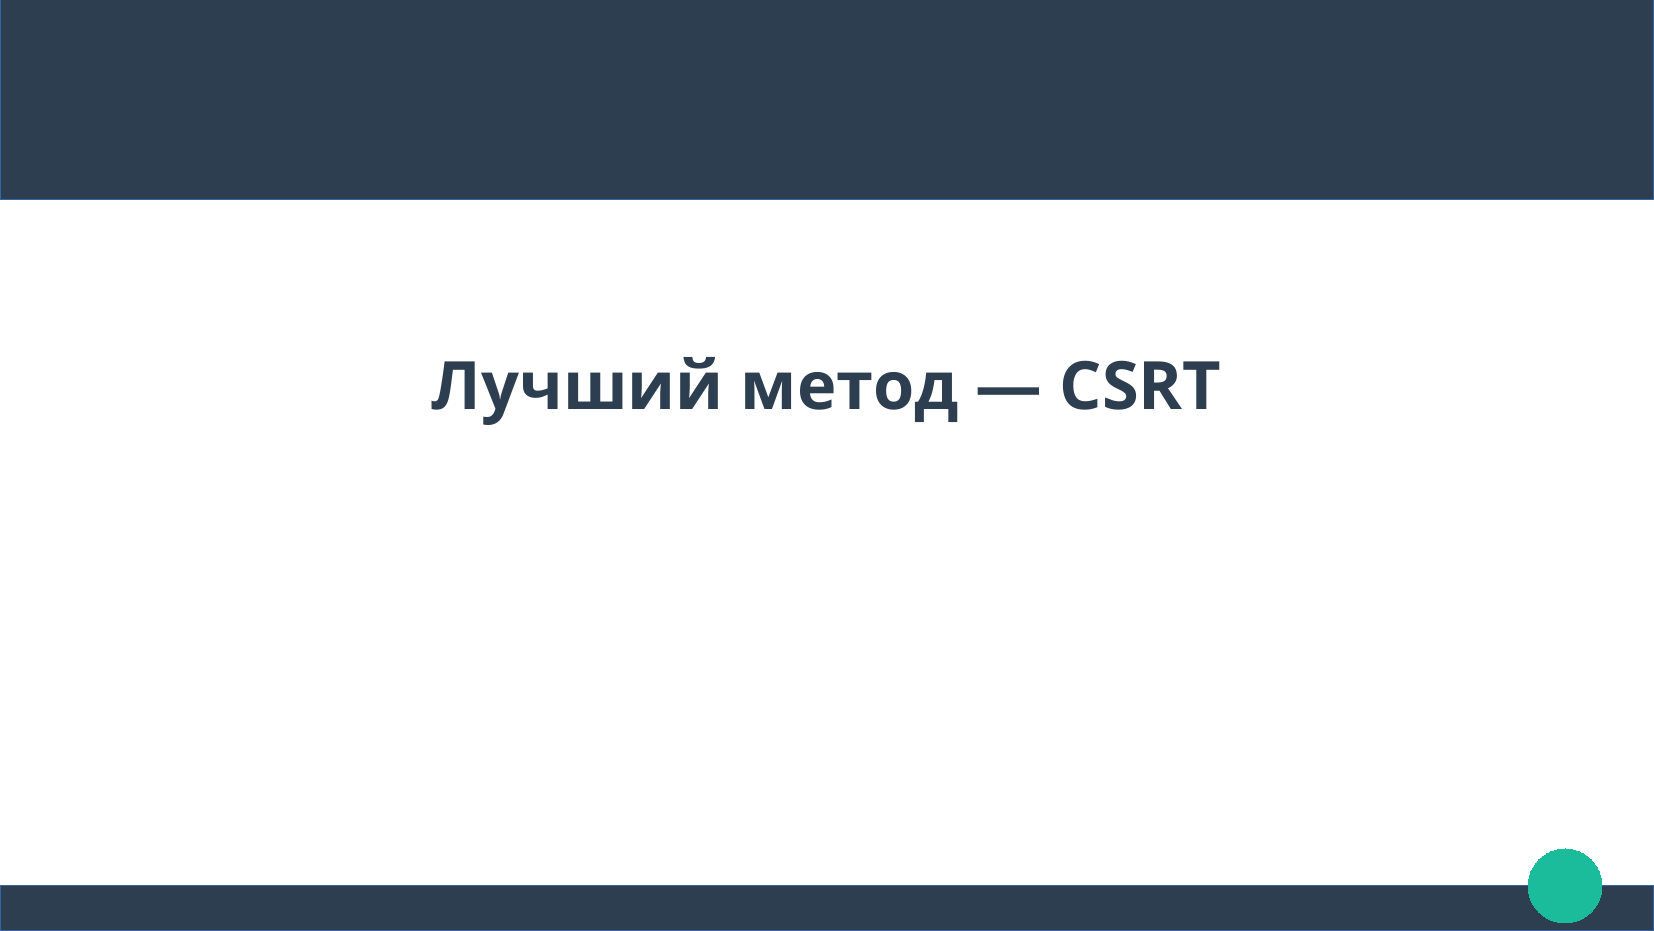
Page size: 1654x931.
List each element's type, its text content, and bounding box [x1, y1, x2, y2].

title Лучший метод — CSRT [58, 324, 1595, 443]
